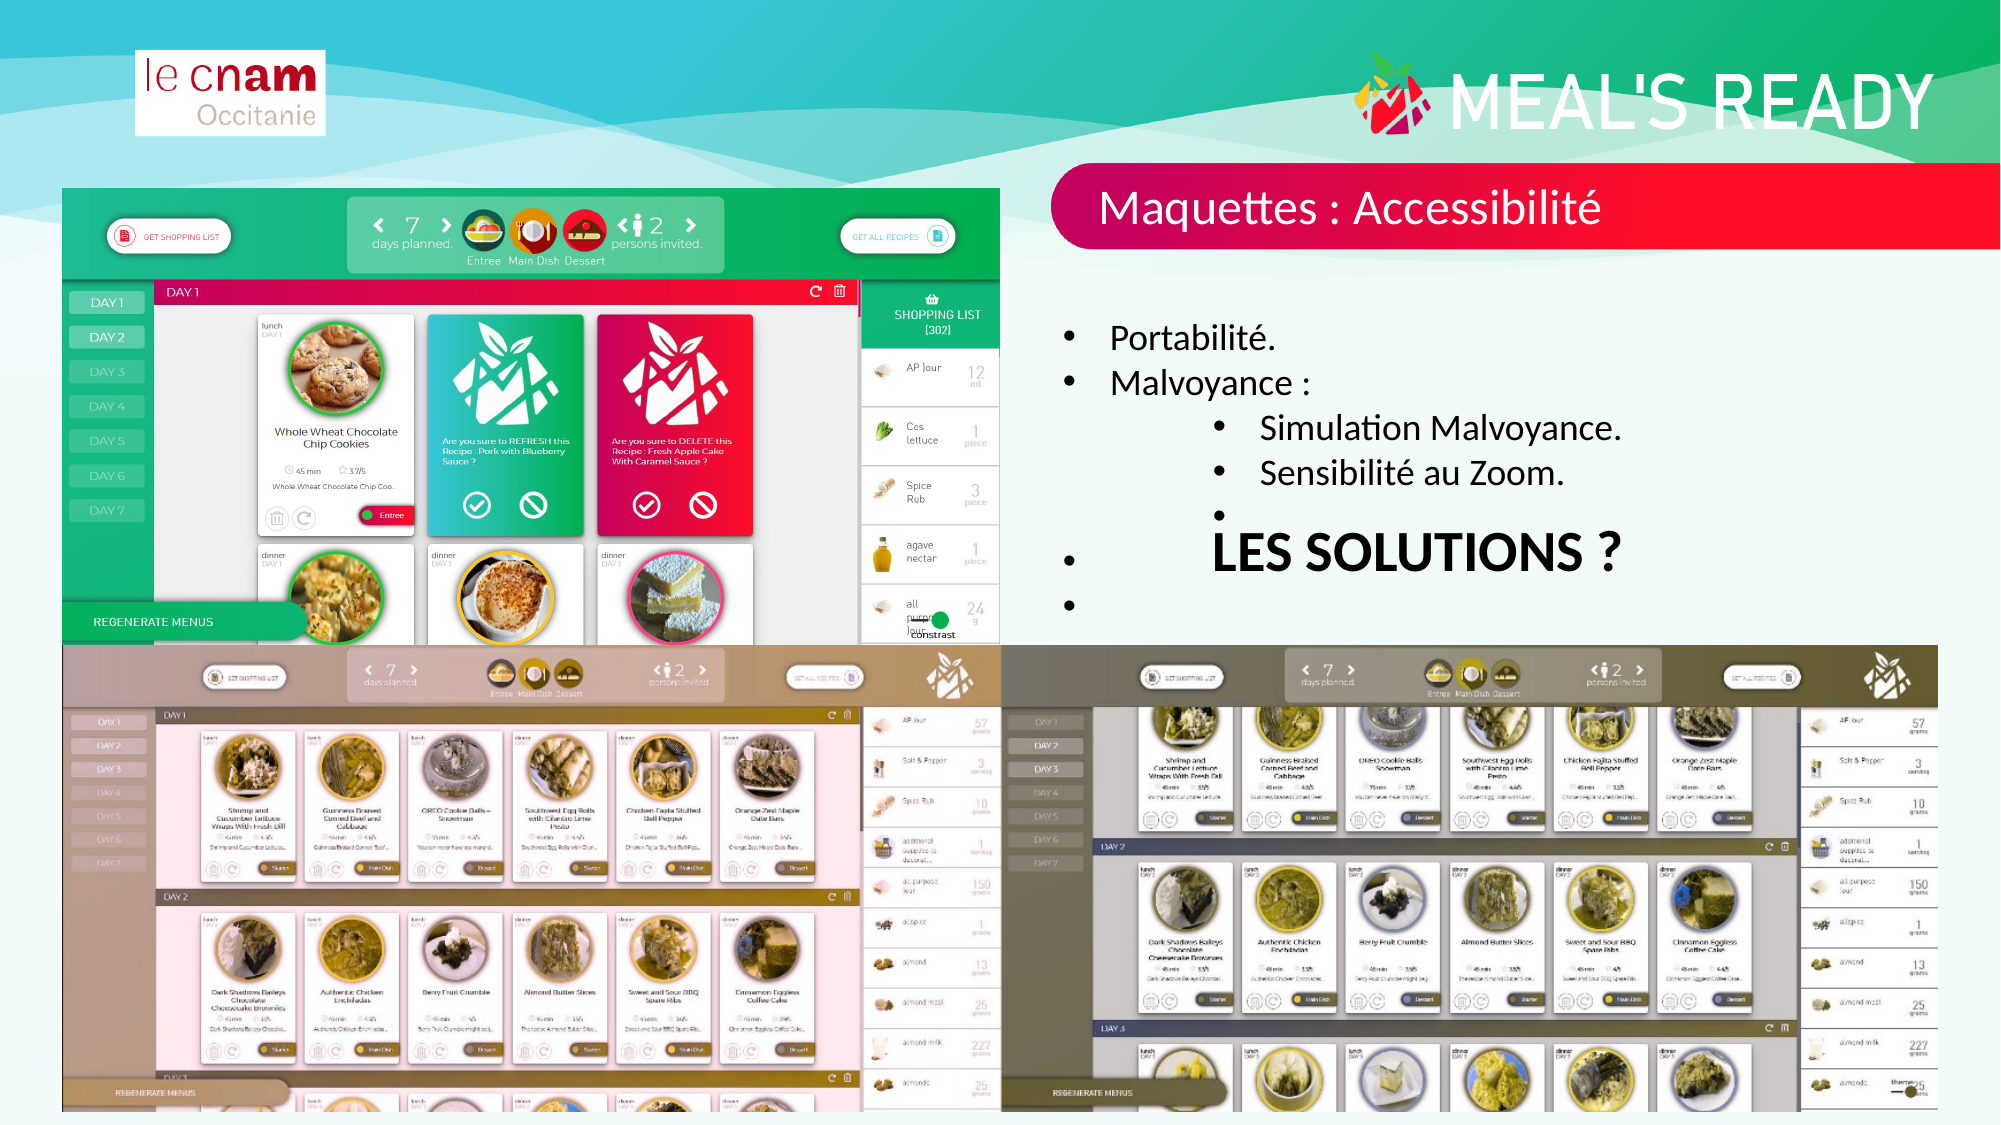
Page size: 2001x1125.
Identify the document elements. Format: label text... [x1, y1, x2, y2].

text_box Maquettes : Accessibilité [1083, 173, 2000, 244]
text_box Portabilité. Malvoyance : Simulation Malvoyance. Sensibilité au Zoom. [1047, 305, 1840, 594]
text_box LES SOLUTIONS ? [1047, 505, 1713, 638]
picture [0, 0, 2000, 1125]
